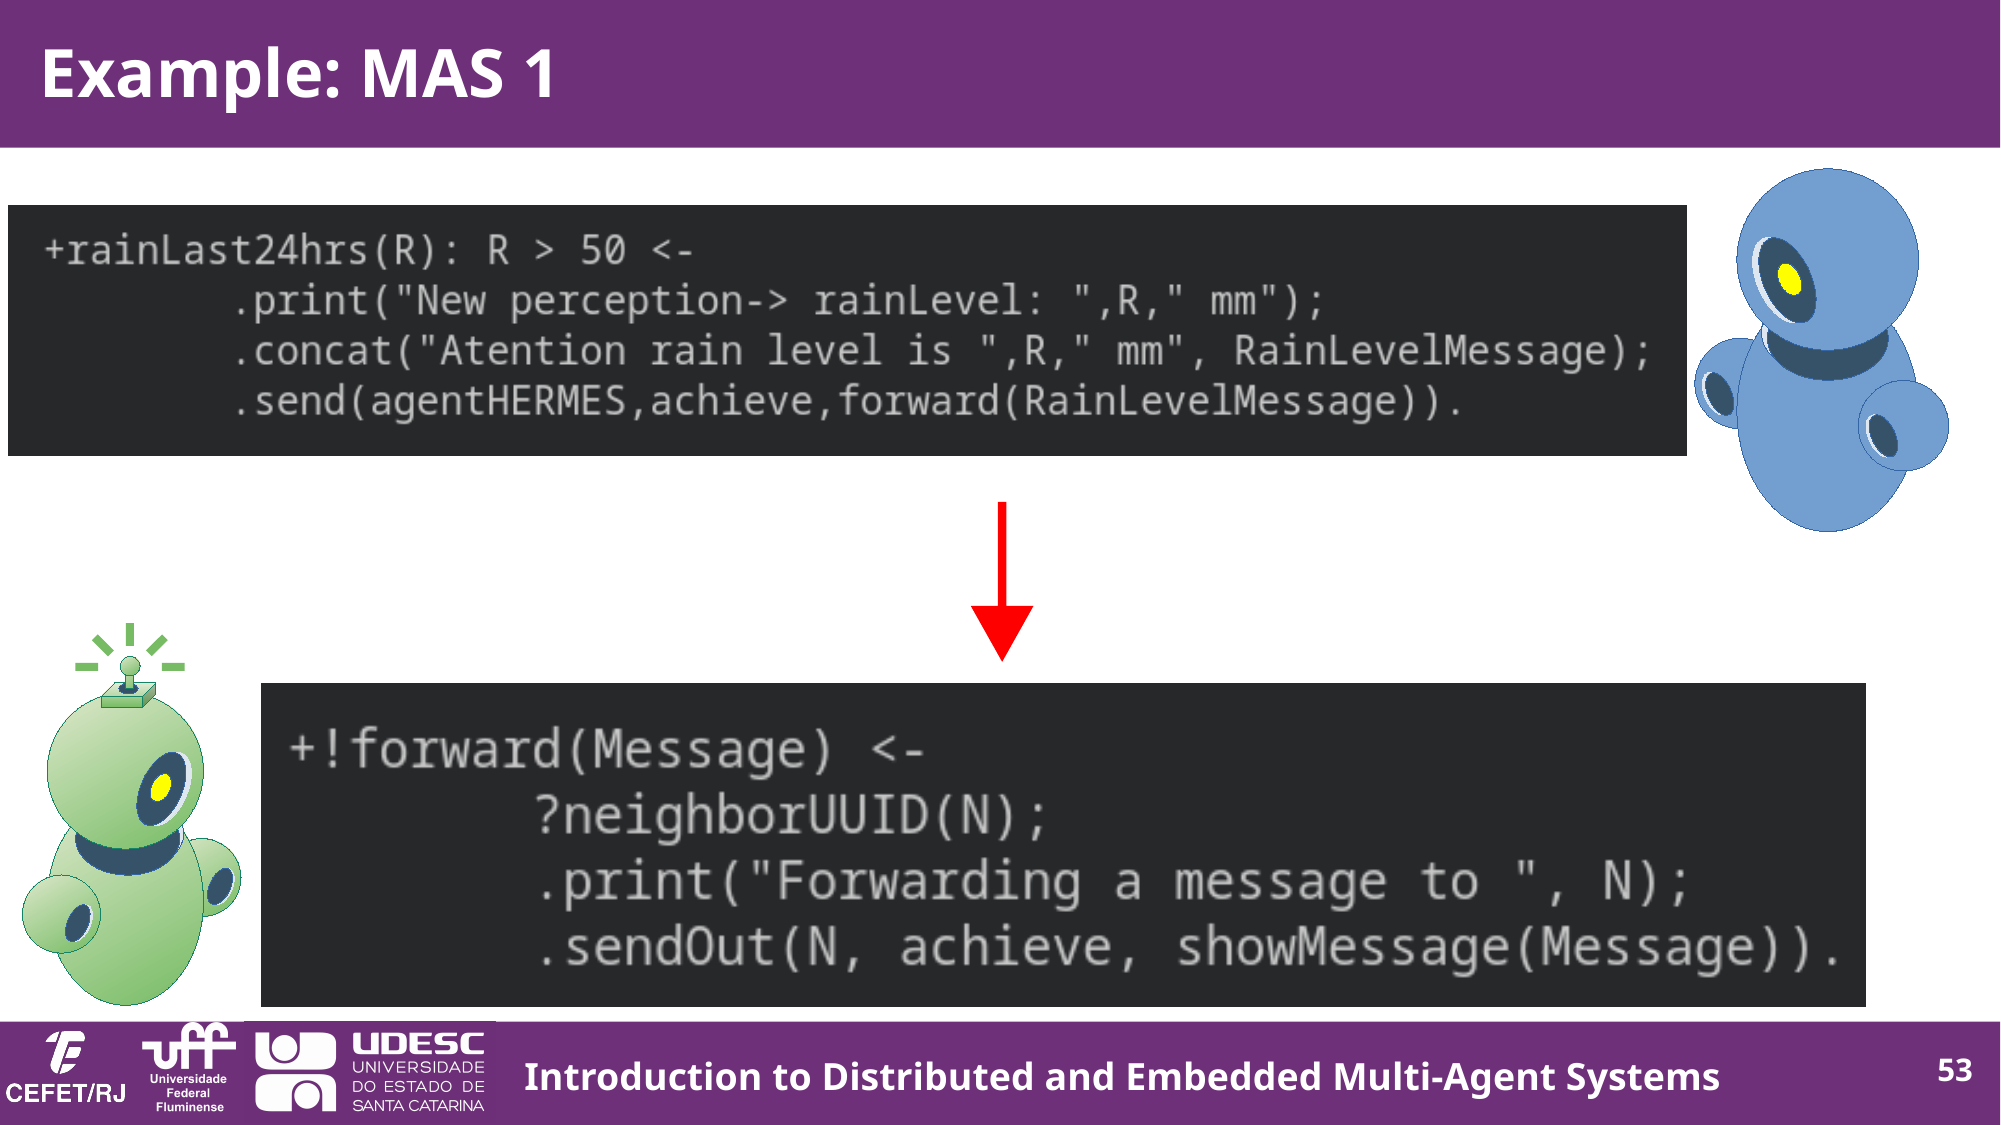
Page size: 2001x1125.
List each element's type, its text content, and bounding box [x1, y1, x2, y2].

text_box [145, 634, 168, 657]
text_box [91, 634, 114, 657]
picture [141, 1021, 237, 1117]
picture [8, 205, 1687, 456]
picture [6, 1009, 125, 1125]
text_box [1694, 168, 1949, 532]
text_box [118, 656, 141, 694]
text_box [22, 684, 242, 1006]
text_box [970, 501, 1034, 662]
picture [261, 683, 1866, 1007]
text_box [125, 623, 134, 646]
text_box Example: MAS 1 [25, 23, 1999, 119]
picture [244, 1021, 496, 1123]
text_box [161, 662, 185, 671]
text_box [75, 662, 99, 671]
